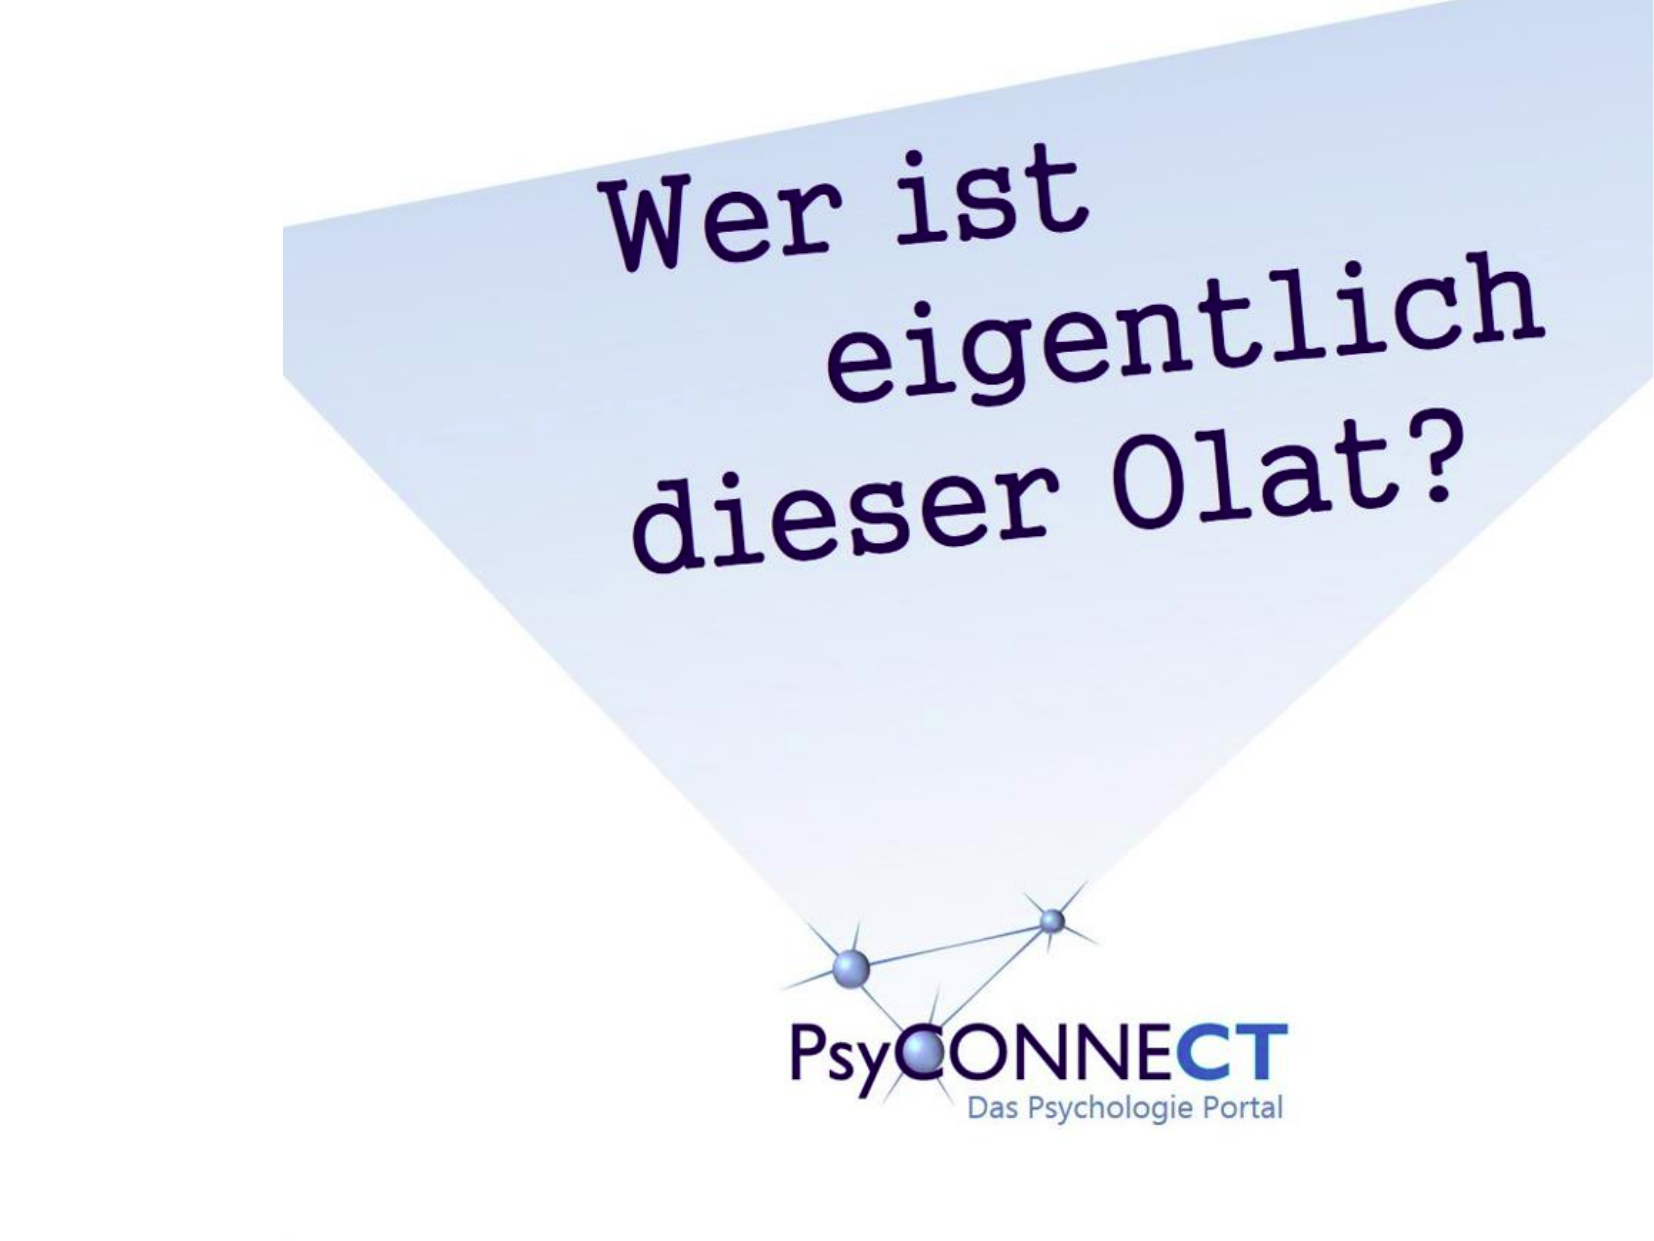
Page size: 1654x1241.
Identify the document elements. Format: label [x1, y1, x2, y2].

picture [283, 0, 1654, 1241]
